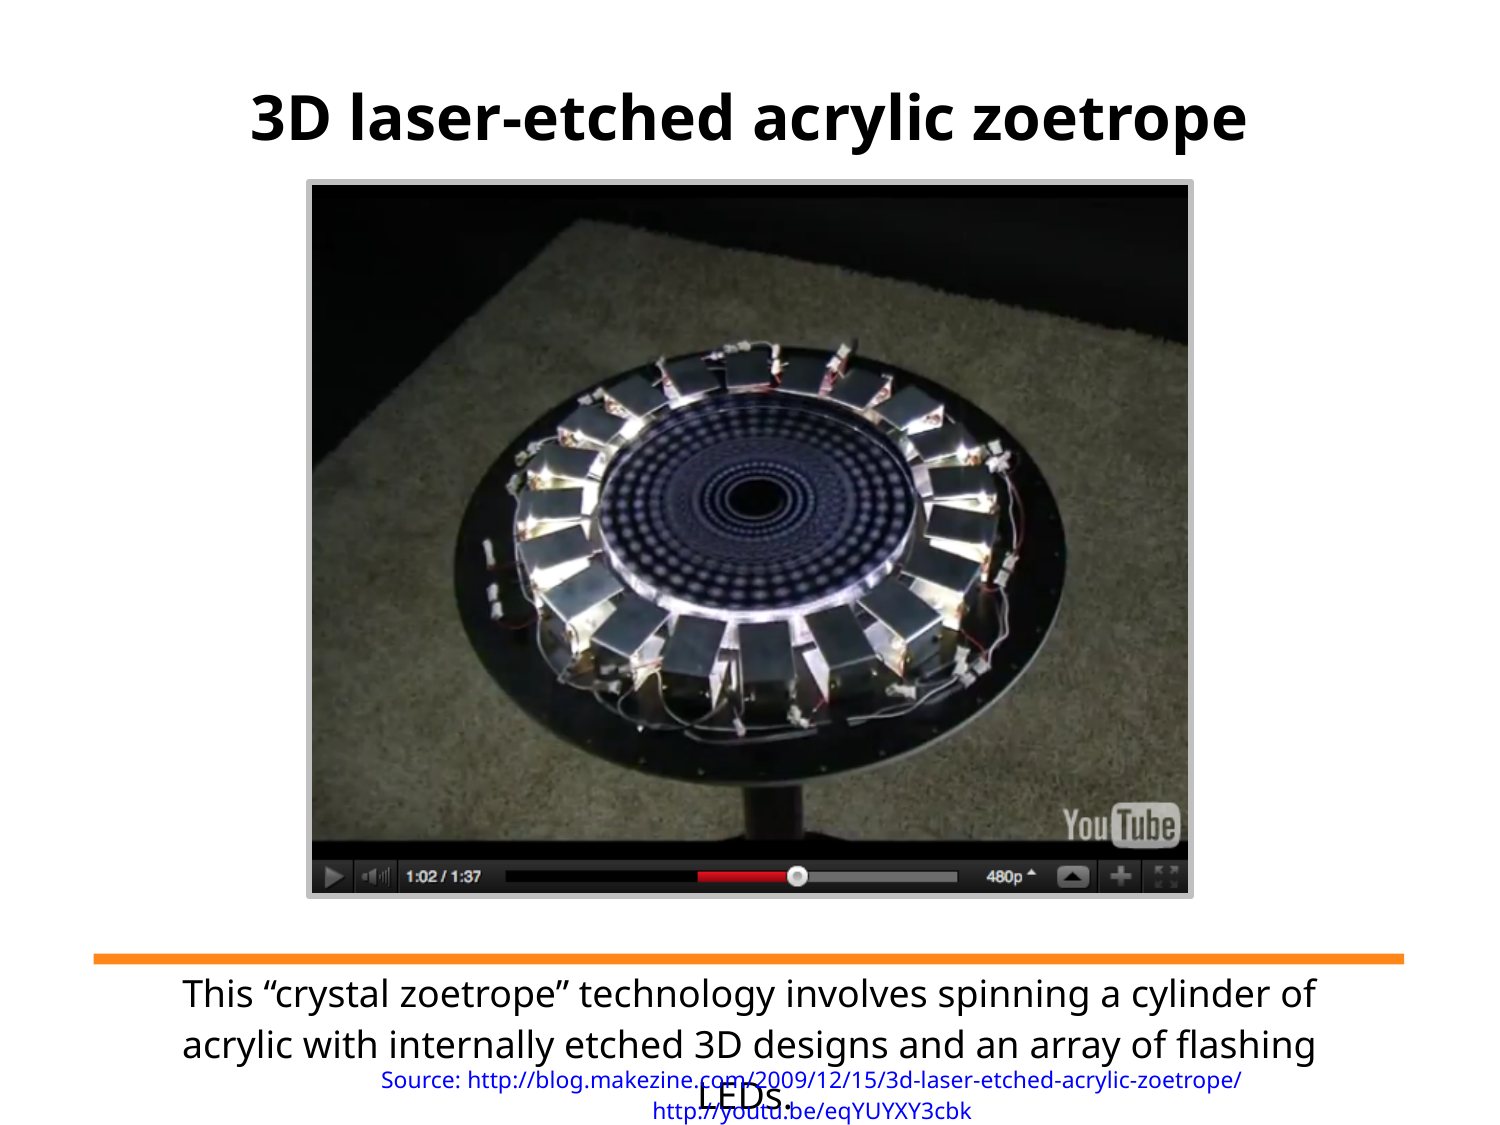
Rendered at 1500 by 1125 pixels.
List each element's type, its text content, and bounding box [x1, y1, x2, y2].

title 3D laser-etched acrylic zoetrope [75, 44, 1426, 188]
text_box This “crystal zoetrope” technology involves spinning a cylinder of acrylic with internally etched 3D designs and an array of flashing LEDs. [147, 960, 1353, 1064]
picture [0, 0, 1500, 1125]
text_box Source: http://blog.makezine.com/2009/12/15/3d-laser-etched-acrylic-zoetrope/ http://youtu.be/eqYUYXY3cbk [366, 1056, 1134, 1123]
